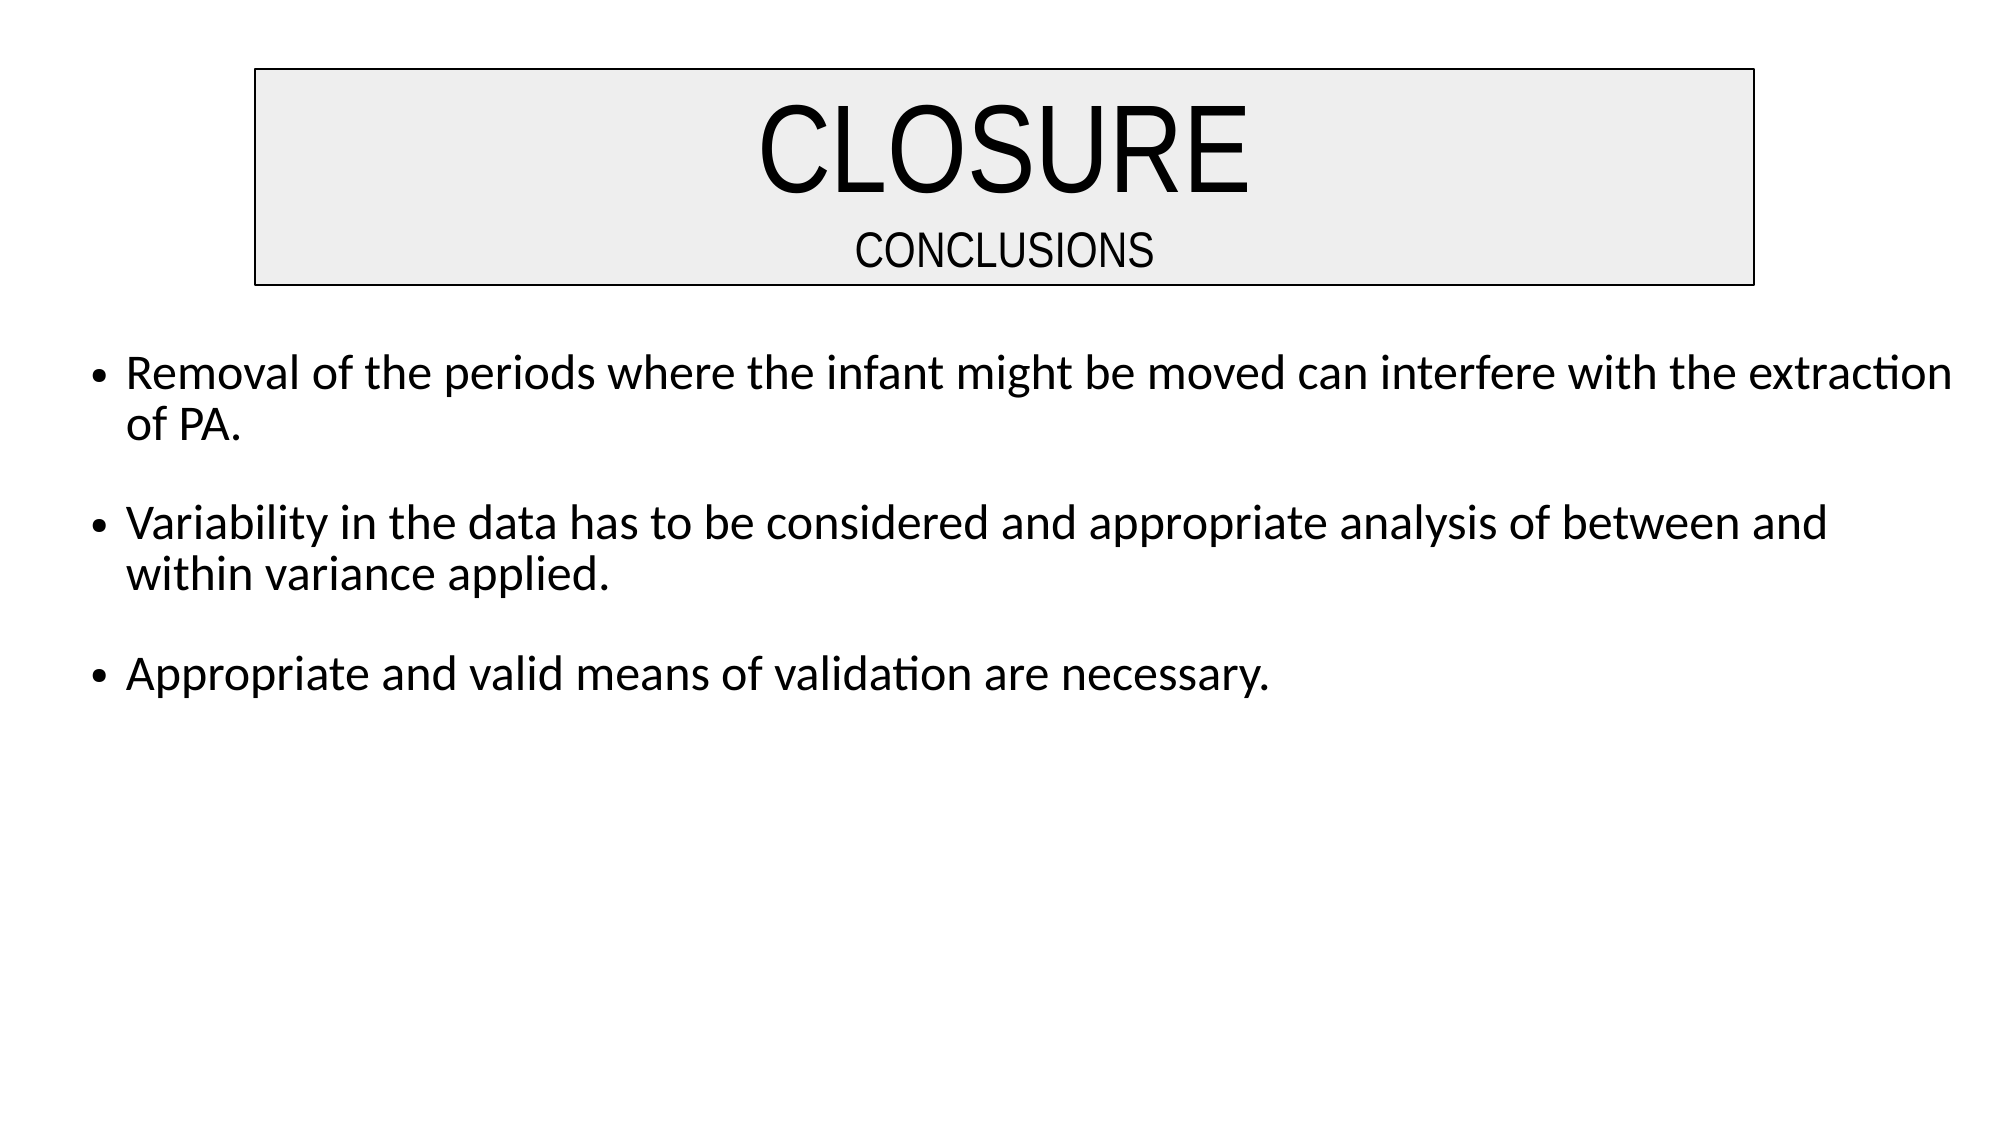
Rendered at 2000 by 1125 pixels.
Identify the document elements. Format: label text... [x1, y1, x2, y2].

text_box Removal of the periods where the infant might be moved can interfere with the extraction of PA. Variability in the data has to be considered and appropriate analysis of between and within variance applied. Appropriate and valid means of validation are necessary. [0, 345, 1981, 1096]
text_box CLOSURE CONCLUSIONS [254, 69, 1755, 285]
